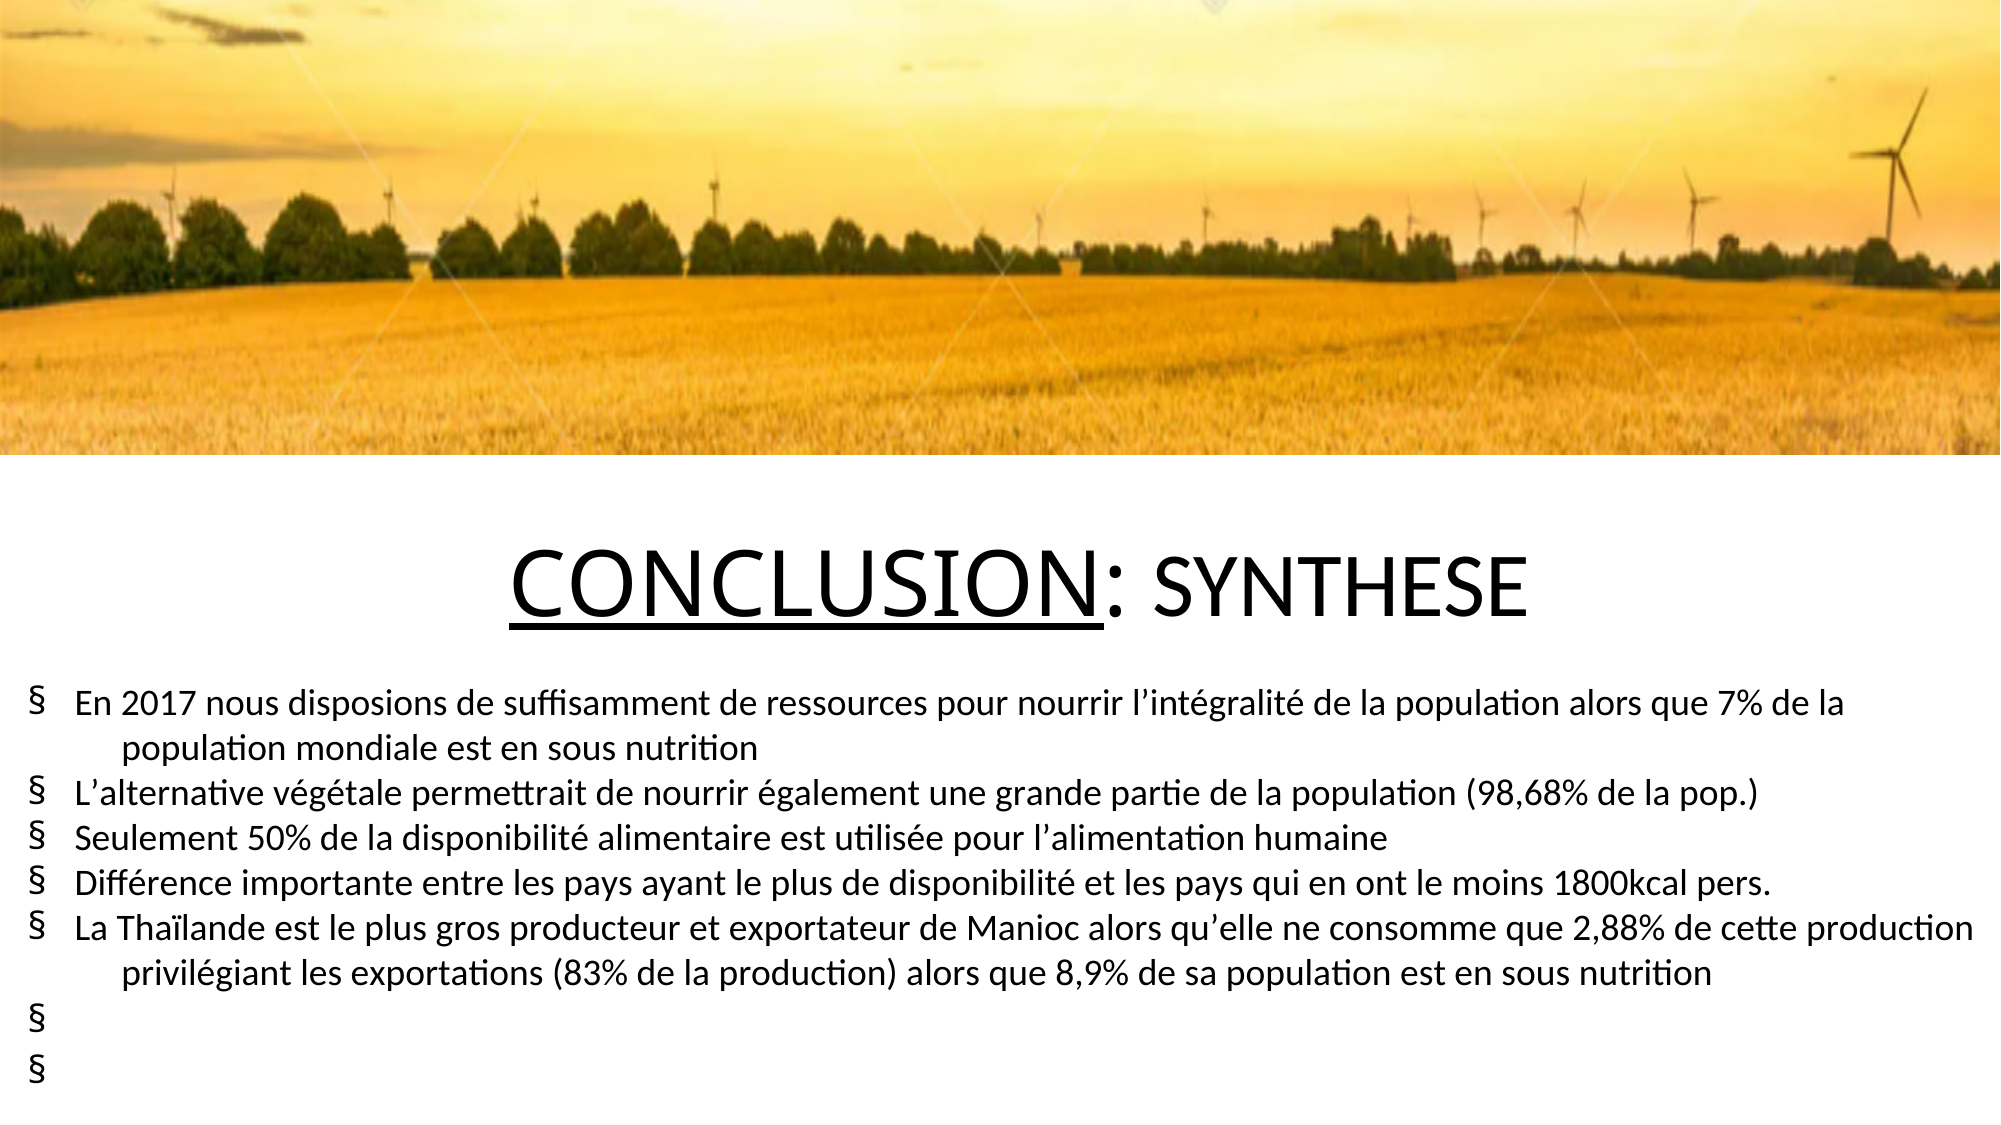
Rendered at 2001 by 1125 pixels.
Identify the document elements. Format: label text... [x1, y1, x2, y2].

picture [0, 0, 2000, 455]
text_box En 2017 nous disposions de suffisamment de ressources pour nourrir l’intégralité de la population alors que 7% de la population mondiale est en sous nutrition L’alternative végétale permettrait de nourrir également une grande partie de la population (98,68% de la pop.) Seulement 50% de la disponibilité alimentaire est utilisée pour l’alimentation humaine Différence importante entre les pays ayant le plus de disponibilité et les pays qui en ont le moins 1800kcal pers. La Thaïlande est le plus gros producteur et exportateur de Manioc alors qu’elle ne consomme que 2,88% de cette production privilégiant les exportations (83% de la production) alors que 8,9% de sa population est en sous nutrition [12, 670, 2000, 1095]
text_box CONCLUSION: SYNTHESE [238, 516, 1830, 644]
